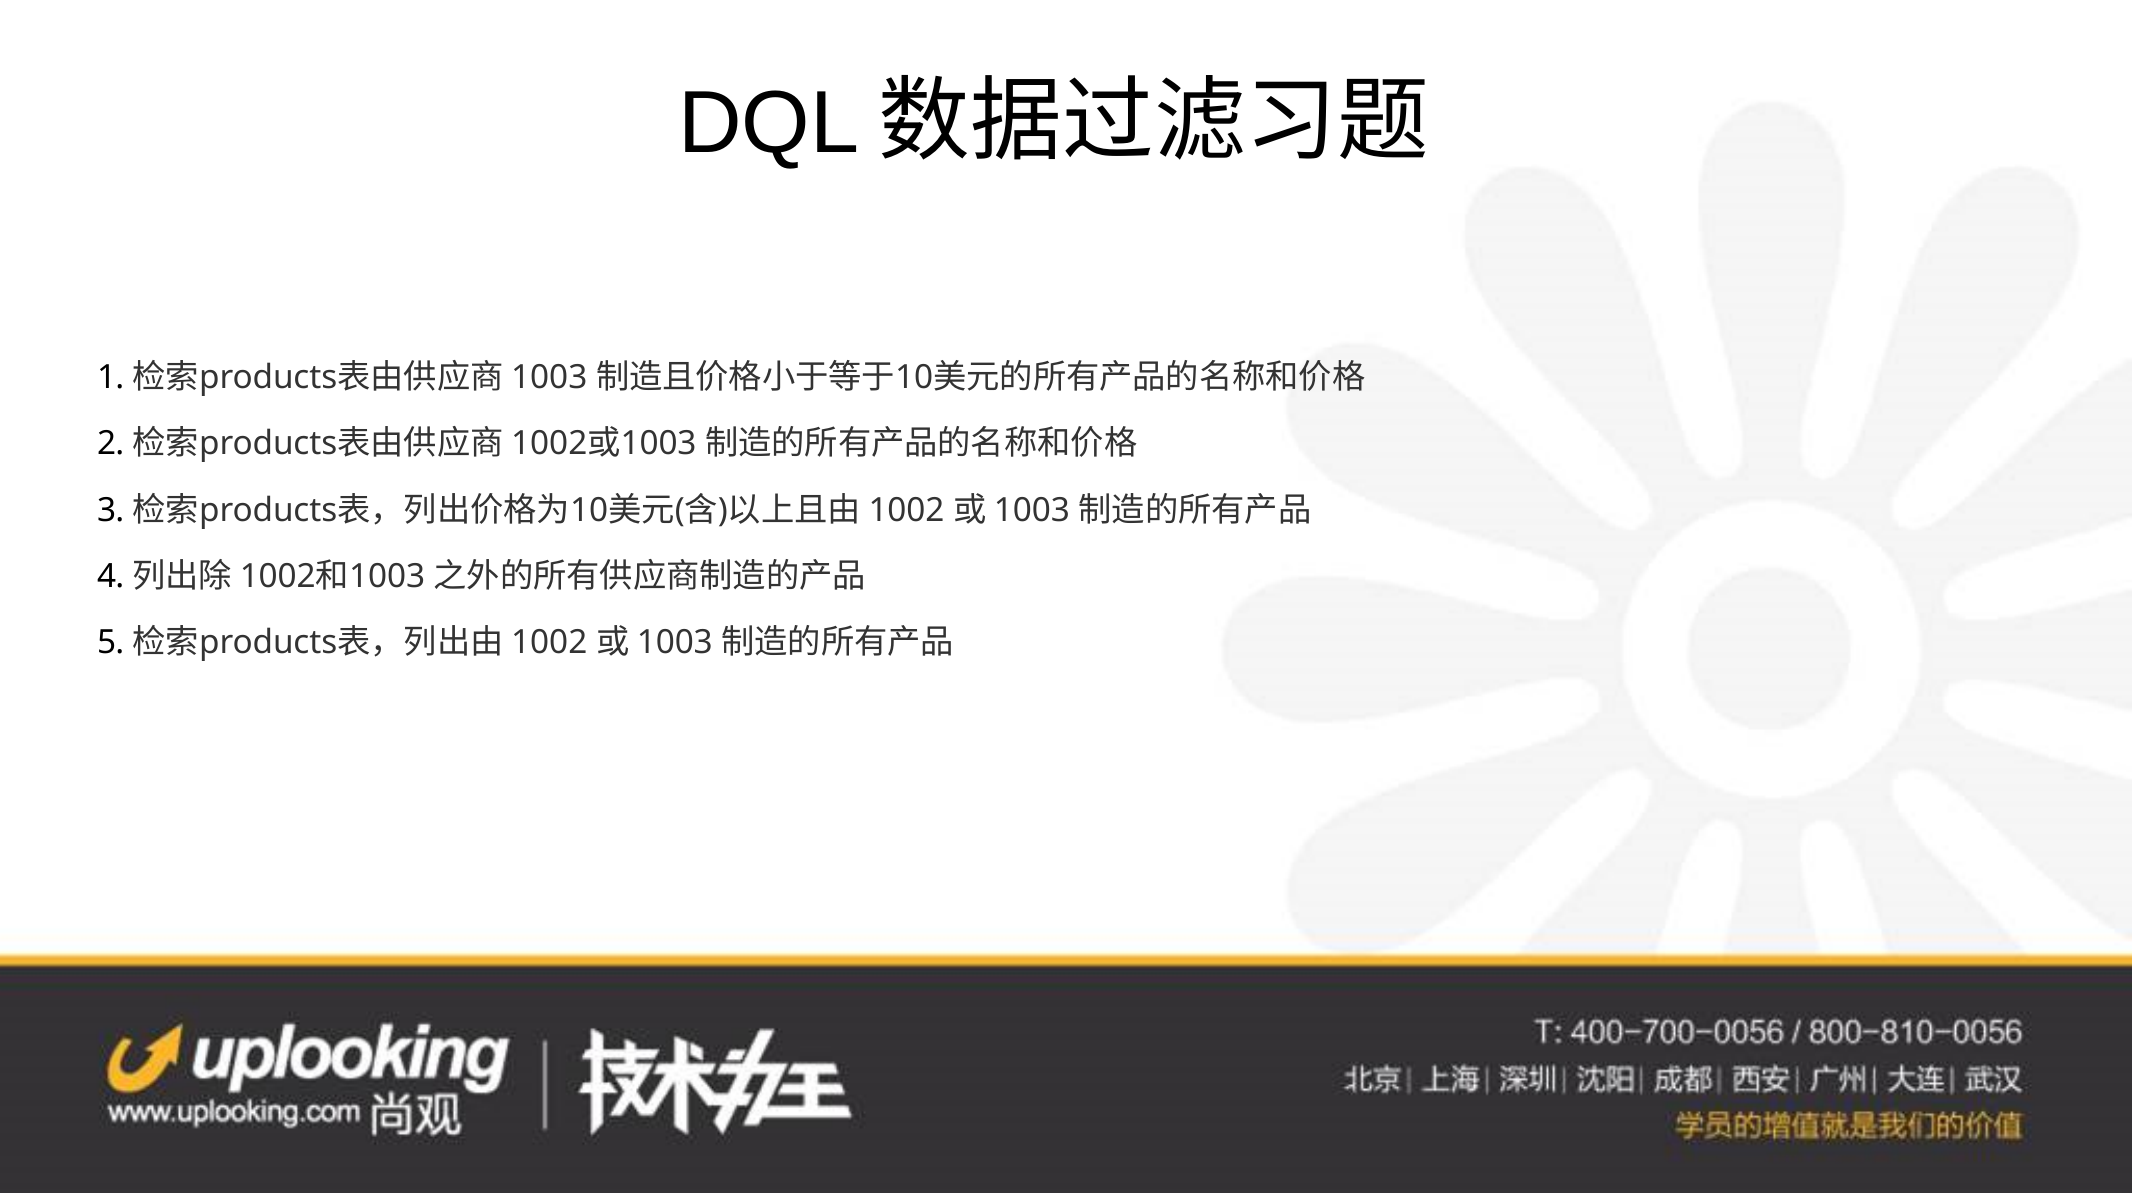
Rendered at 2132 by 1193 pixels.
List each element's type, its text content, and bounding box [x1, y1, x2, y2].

text_box 检索products表由供应商 1003 制造且价格小于等于10美元的所有产品的名称和价格 检索products表由供应商 1002或1003 制造的所有产品的名称和价格 检索products表，列出价格为10美元(含)以上且由 1002 或 1003 制造的所有产品 列出除 1002和1003 之外的所有供应商制造的产品 检索products表，列出由 1002 或 1003 制造的所有产品 [82, 342, 2072, 1086]
picture [0, 0, 2132, 1193]
title DQL数据过滤习题 [94, 13, 2014, 213]
